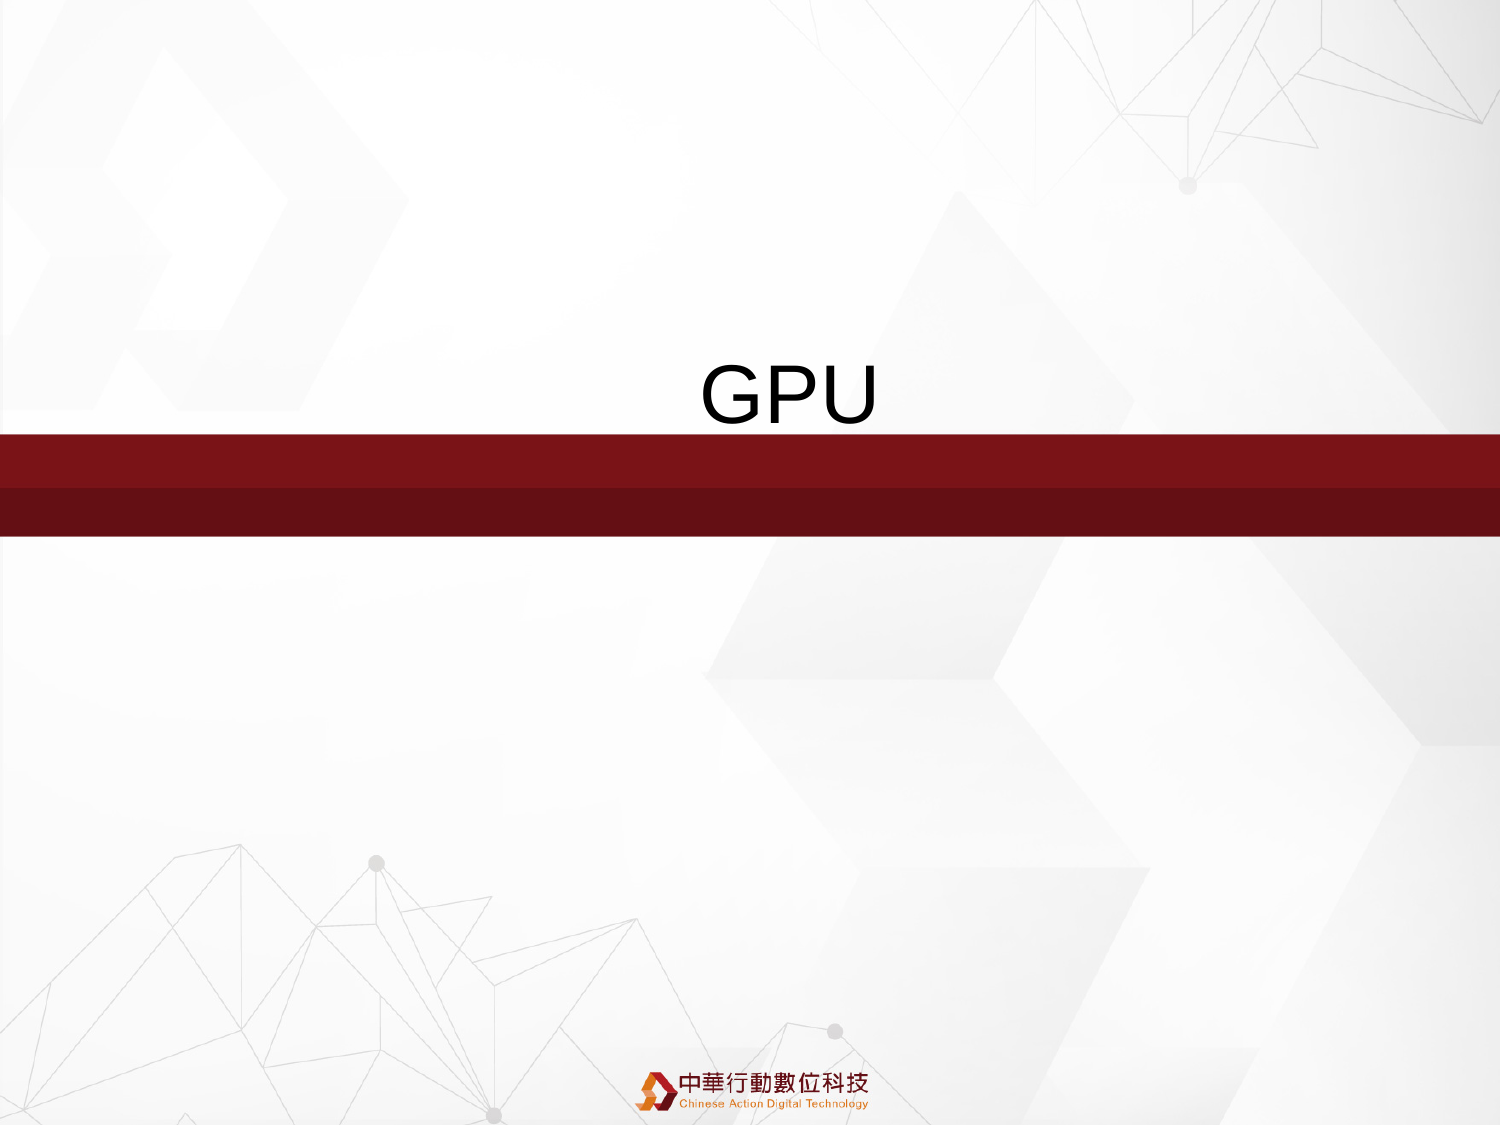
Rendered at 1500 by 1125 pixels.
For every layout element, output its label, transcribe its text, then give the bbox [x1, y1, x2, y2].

picture [0, 0, 1500, 1125]
title GPU [149, 332, 1401, 621]
